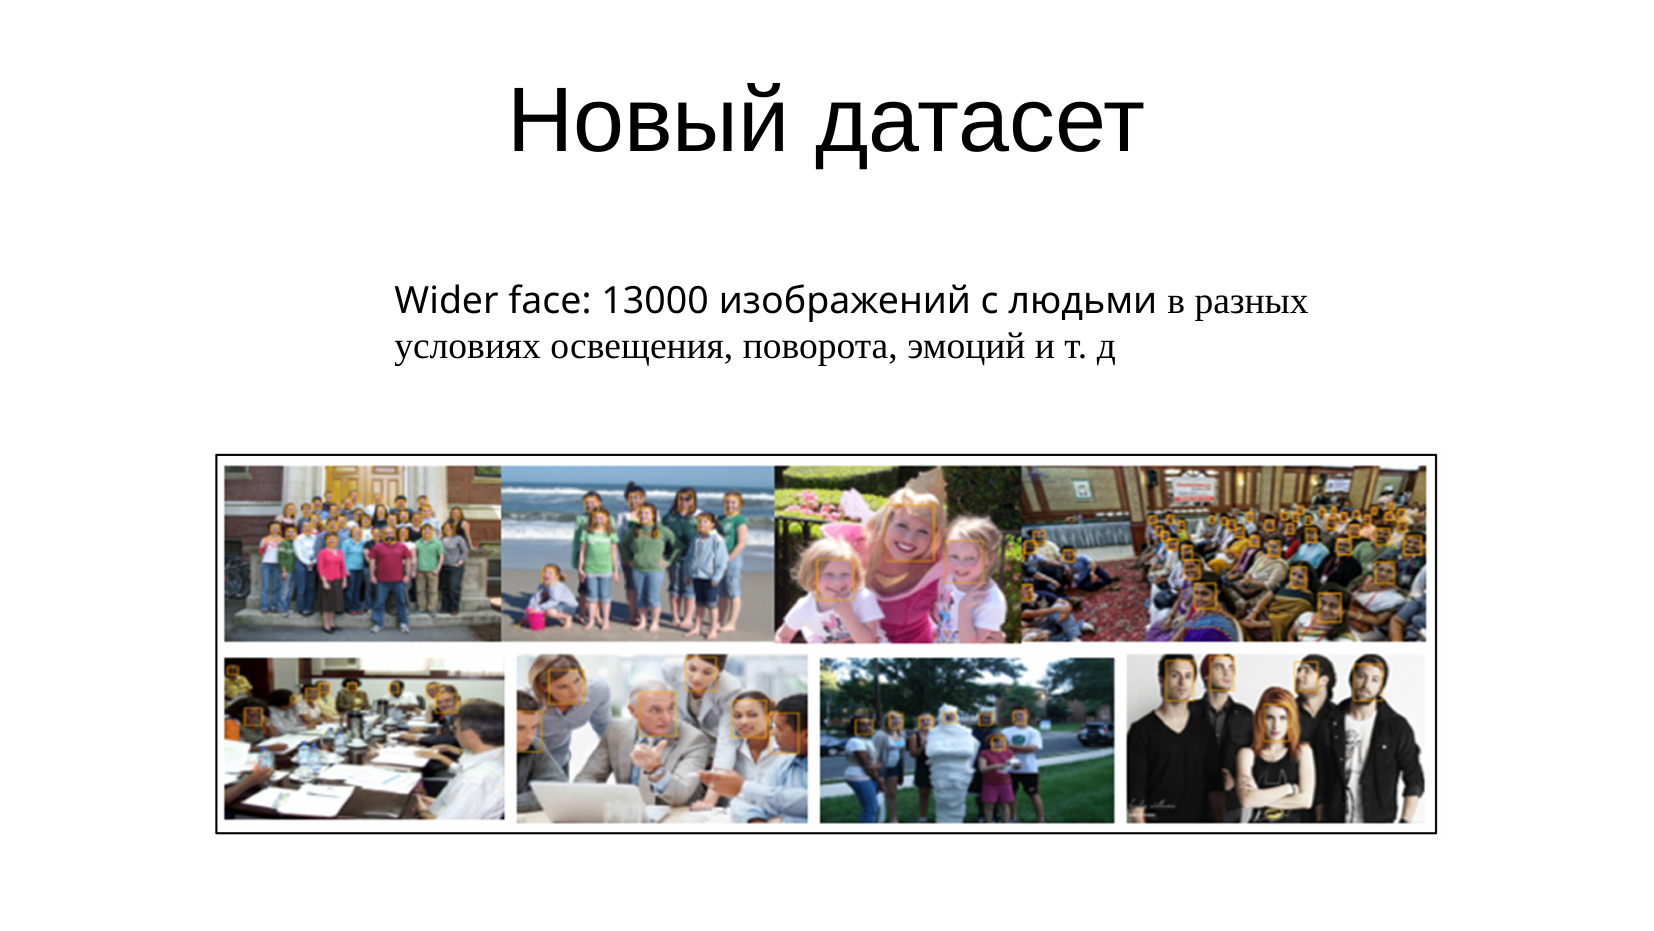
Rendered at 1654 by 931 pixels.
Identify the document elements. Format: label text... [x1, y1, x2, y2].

title Новый датасет [82, 37, 1571, 193]
picture [212, 450, 1442, 840]
text_box Wider face: 13000 изображений с людьми в разных условиях освещения, поворота, эмоций и т. д [379, 268, 1415, 375]
